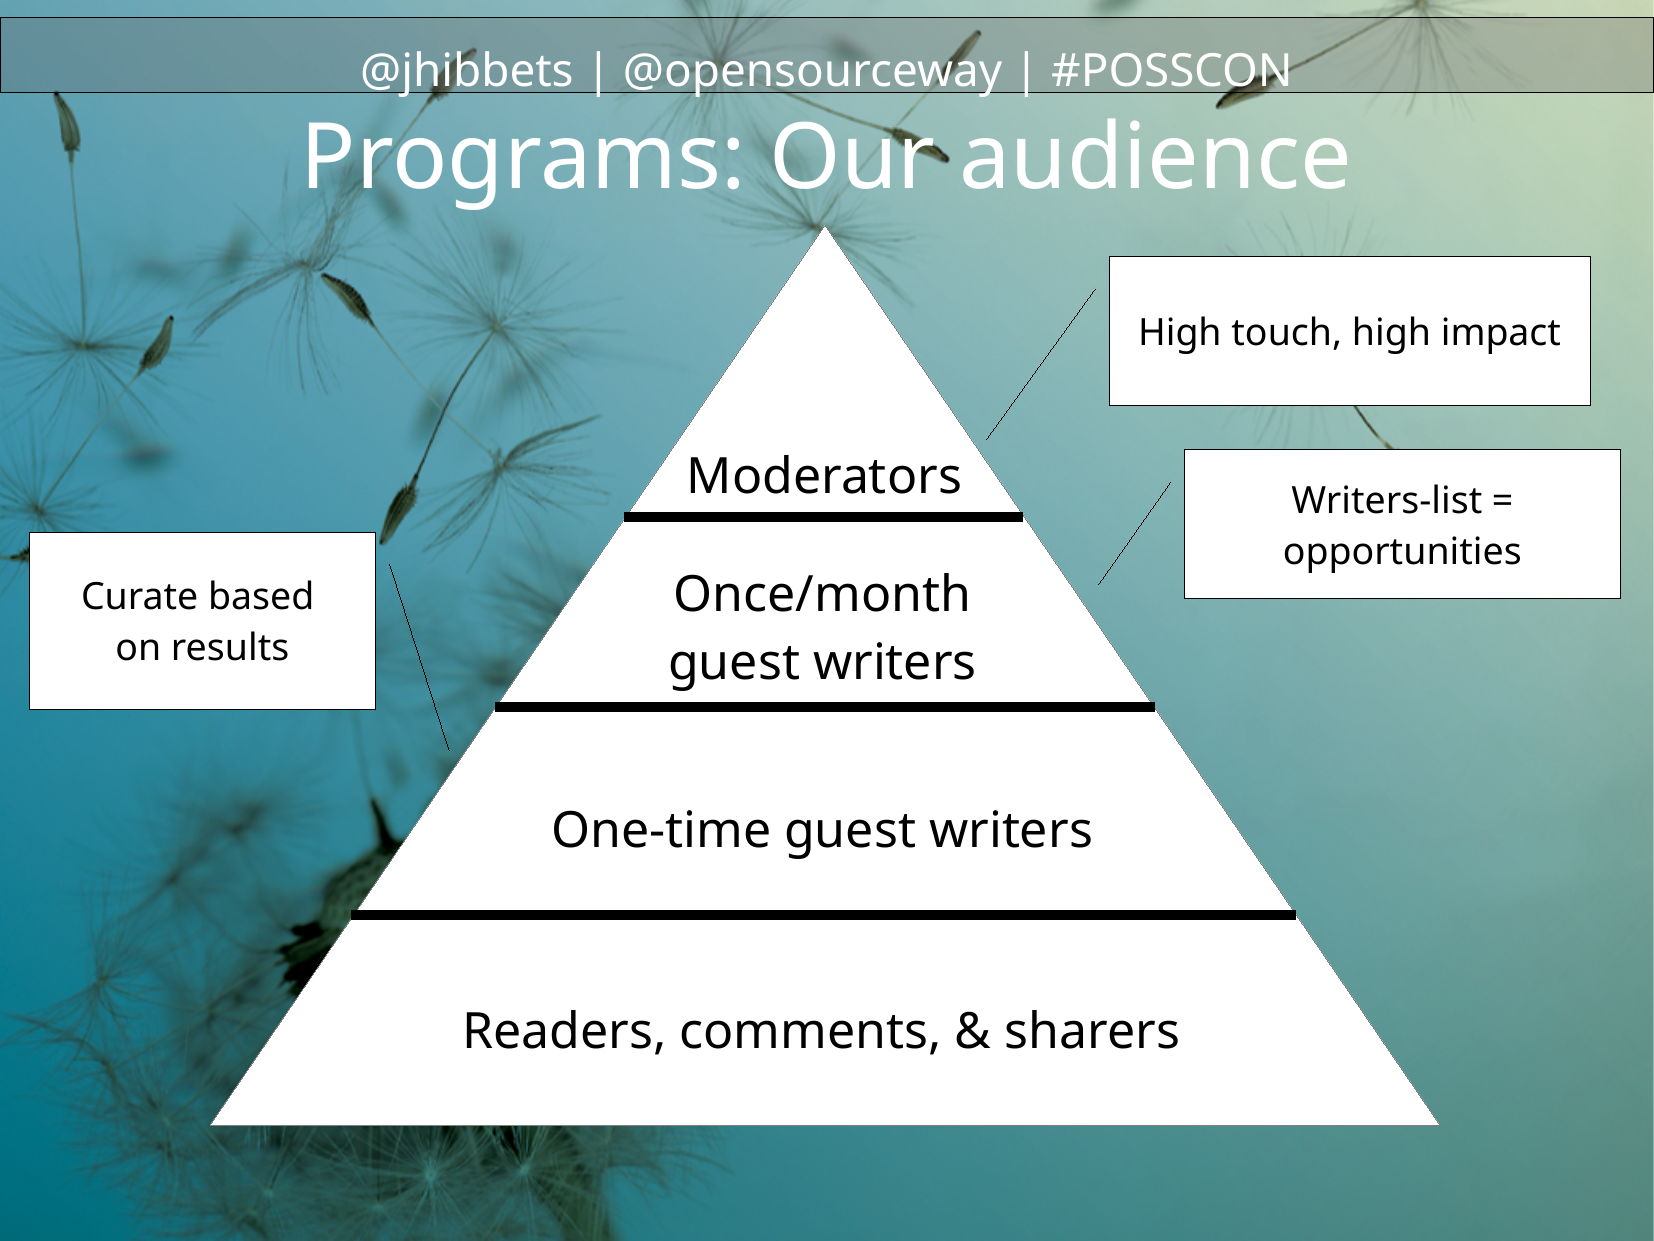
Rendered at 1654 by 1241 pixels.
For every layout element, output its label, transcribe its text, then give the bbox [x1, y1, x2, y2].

text_box High touch, high impact [1110, 256, 1590, 405]
text_box [356, 707, 1294, 910]
text_box Moderators [672, 432, 980, 498]
text_box [210, 914, 1441, 1126]
text_box [628, 448, 1022, 512]
text_box [683, 225, 967, 432]
text_box Curate based on results [30, 532, 375, 709]
text_box Once/month guest writers [653, 550, 1001, 666]
picture [0, 0, 1654, 17]
text_box One-time guest writers [536, 786, 1118, 852]
text_box Writers-list = opportunities [1185, 450, 1620, 599]
text_box [499, 514, 1151, 702]
title Programs: Our audience [82, 49, 1571, 257]
picture [0, 93, 1654, 1241]
text_box Readers, comments, & sharers [447, 987, 1206, 1053]
